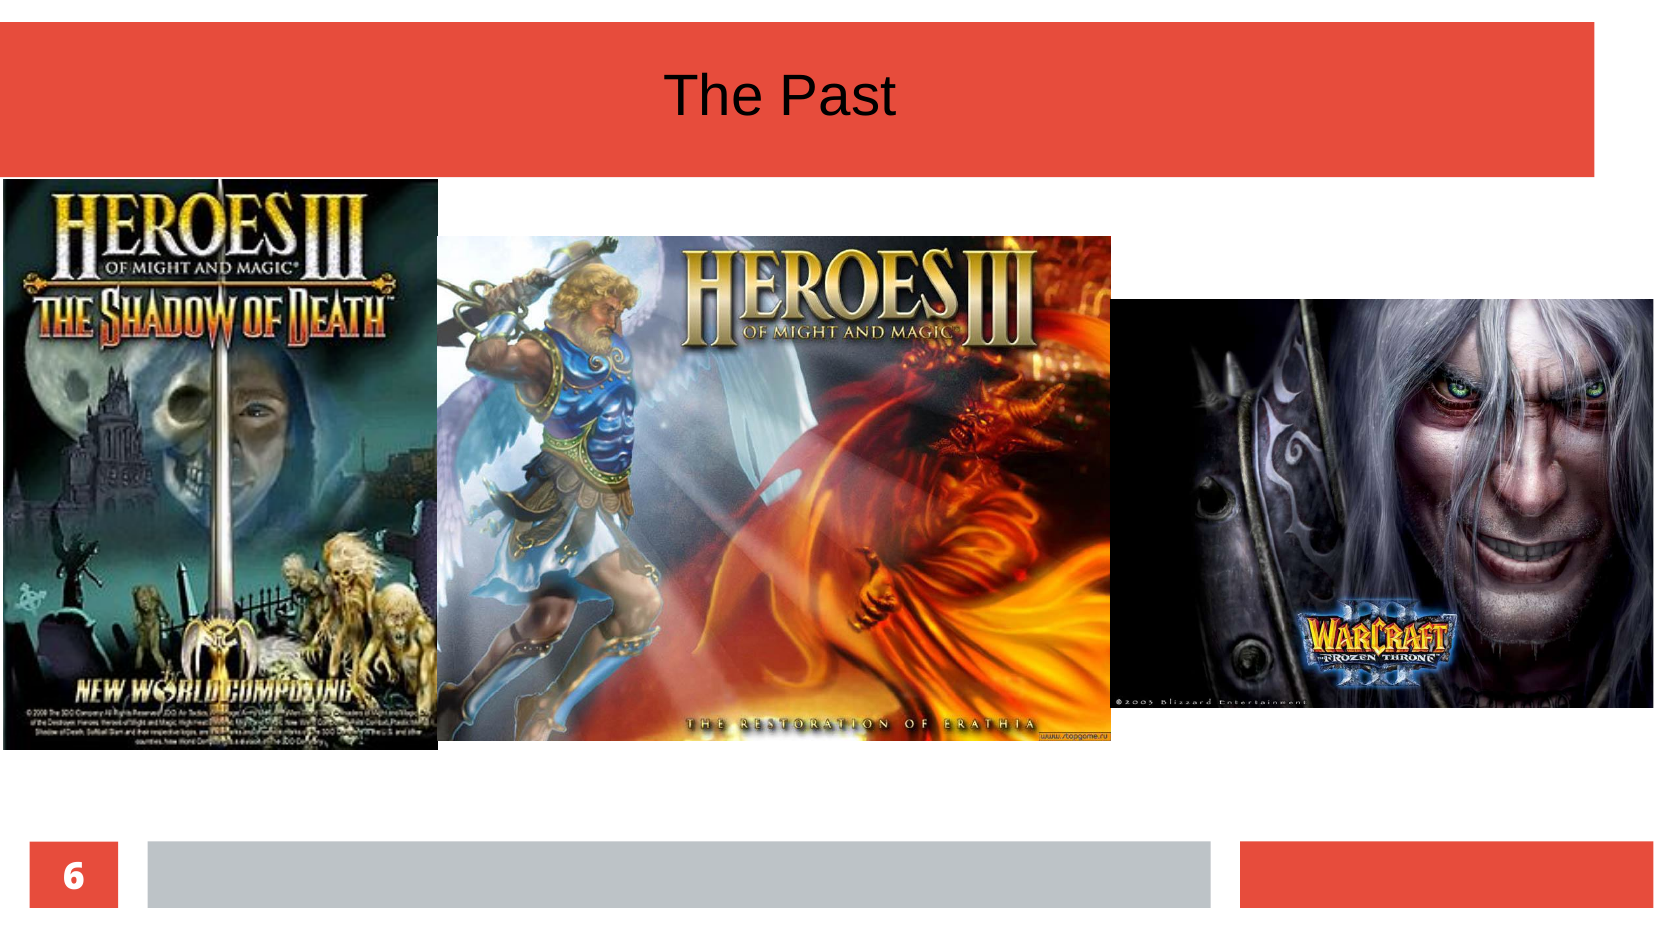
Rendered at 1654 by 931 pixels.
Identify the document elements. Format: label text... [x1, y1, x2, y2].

text_box The Past [270, 55, 1291, 136]
picture [3, 179, 1654, 751]
